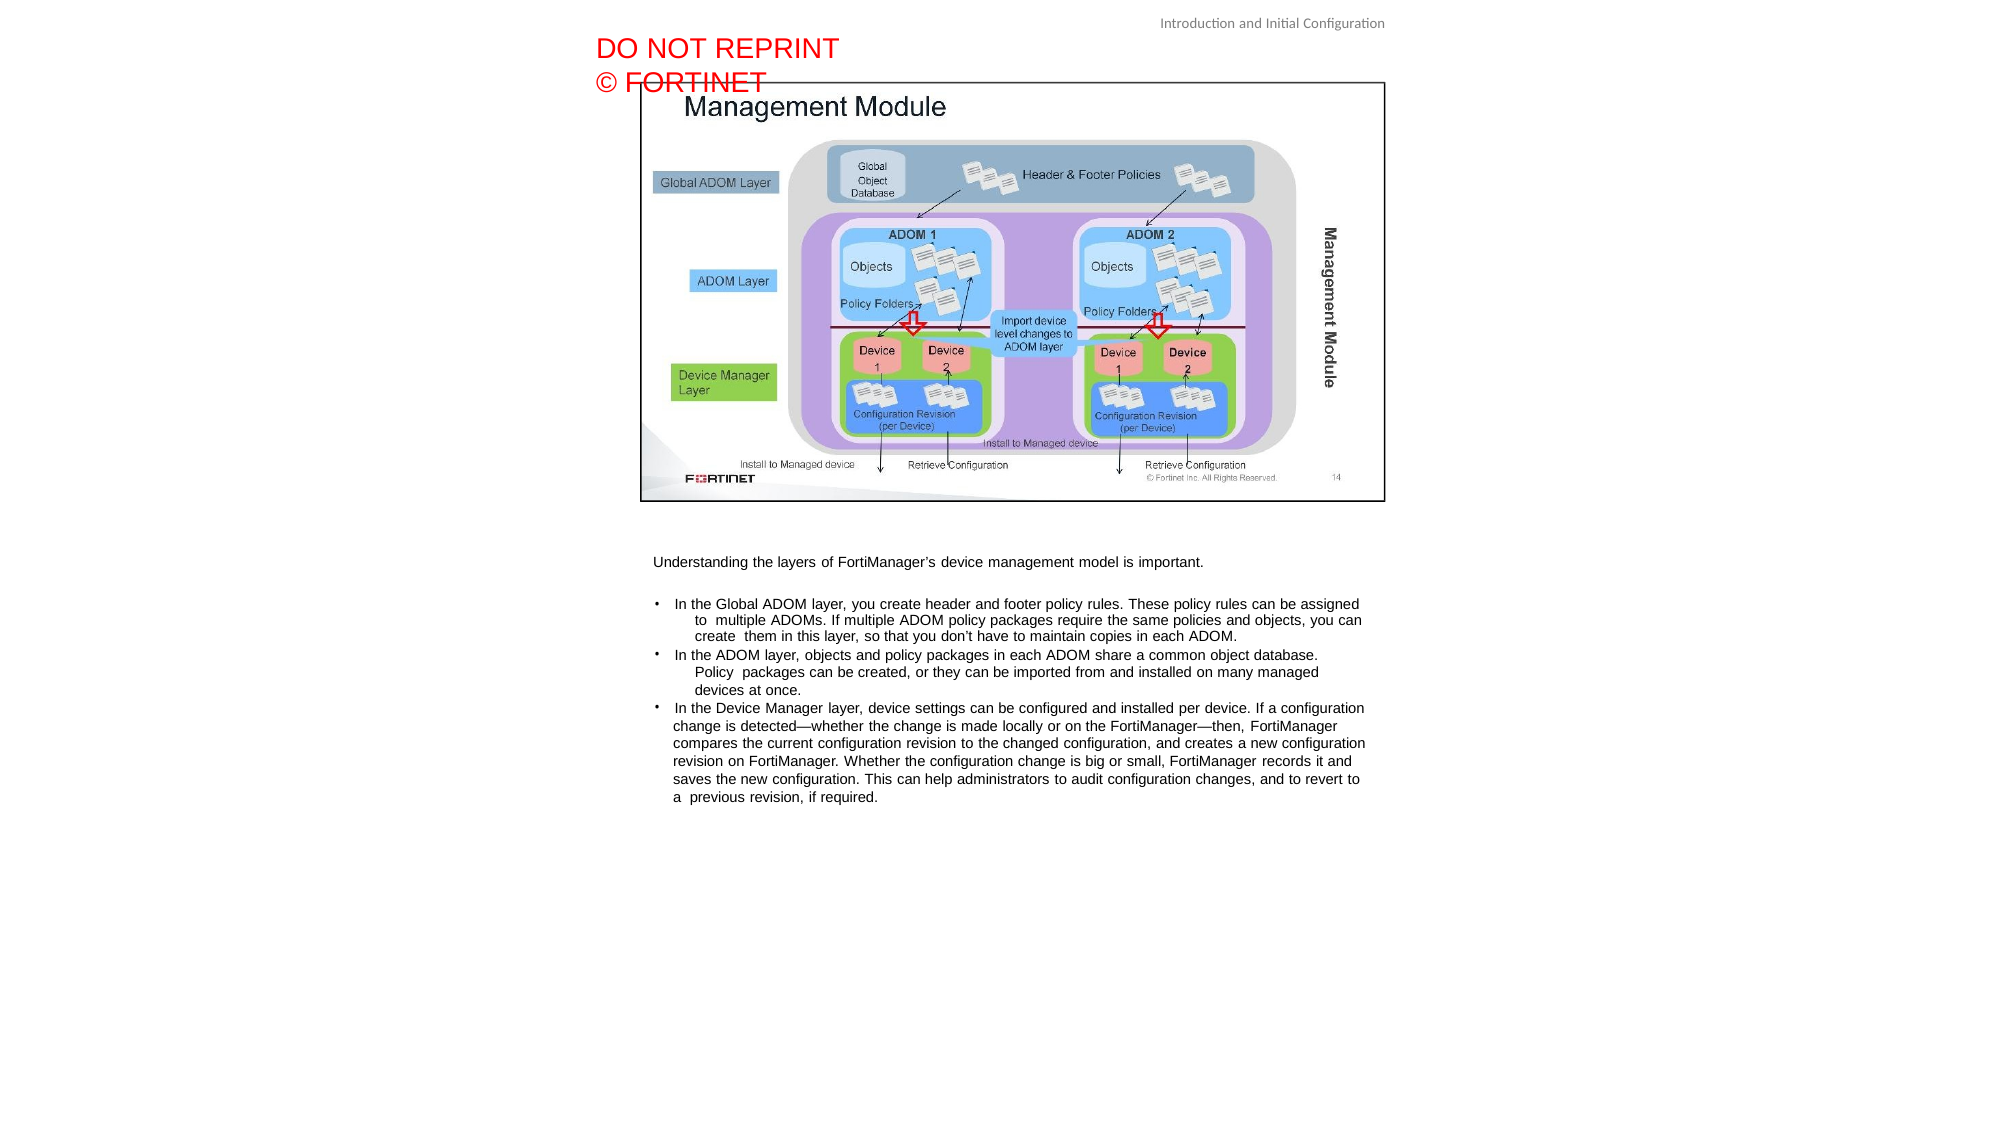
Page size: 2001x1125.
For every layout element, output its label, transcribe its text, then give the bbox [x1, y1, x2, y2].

text_box DO NOT REPRINT © FORTINET [594, 28, 841, 98]
text_box Introduction and Initial Configuration [1158, 11, 1386, 32]
text_box Understanding the layers of FortiManager’s device management model is important. In the Global ADOM layer, you create header and footer policy rules. These policy rules can be assigned to multiple ADOMs. If multiple ADOM policy packages require the same policies and objects, you can create them in this layer, so that you don’t have to maintain copies in each ADOM. In the ADOM layer, objects and policy packages in each ADOM share a common object database. Policy packages can be created, or they can be imported from and installed on many managed devices at once. In the Device Manager layer, device settings can be configured and installed per device. If a configuration change is detected—whether the change is made locally or on the FortiManager—then, FortiManager compares the current configuration revision to the changed configuration, and creates a new configuration revision on FortiManager. Whether the configuration change is big or small, FortiManager records it and saves the new configuration. This can help administrators to audit configuration changes, and to revert to a previous revision, if required. [651, 550, 1376, 812]
picture [642, 92, 1345, 500]
text_box [640, 81, 1386, 502]
